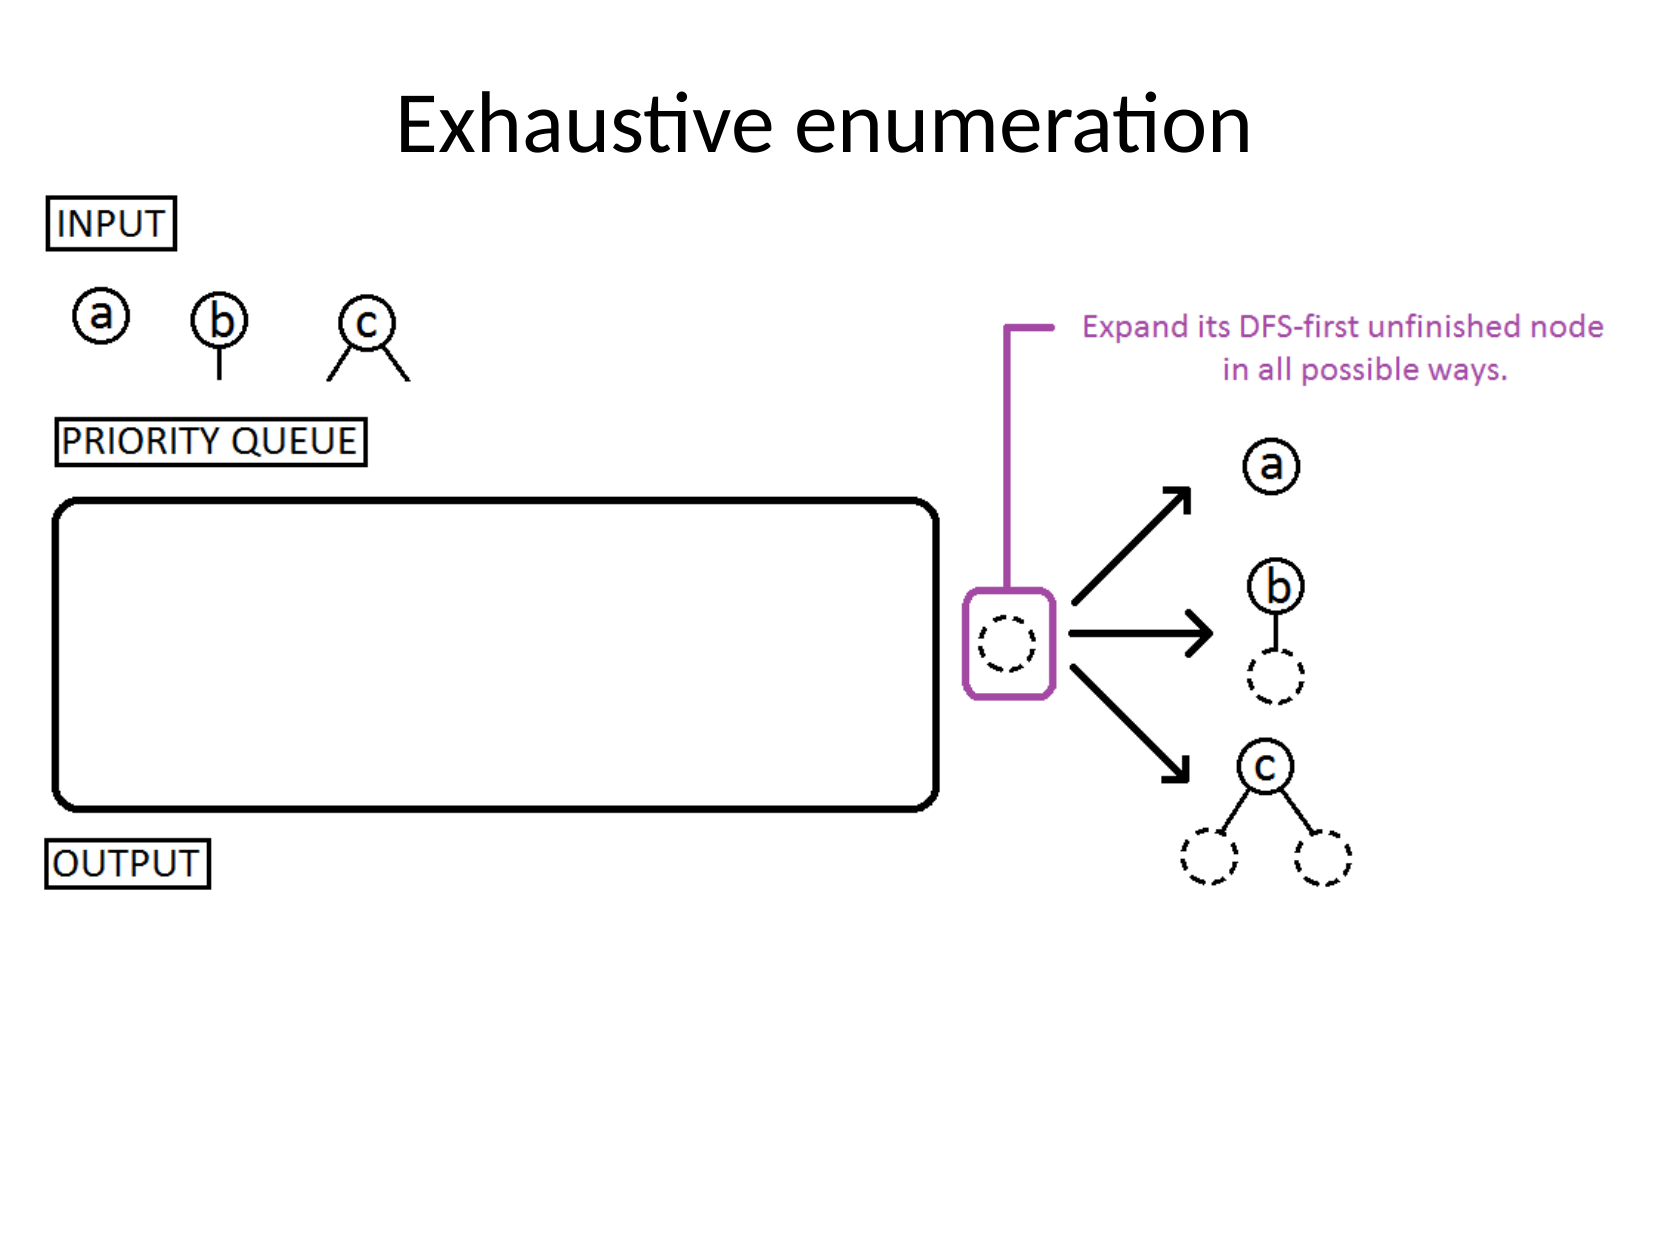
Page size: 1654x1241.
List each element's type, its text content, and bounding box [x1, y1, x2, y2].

title Exhaustive enumeration [45, 57, 1606, 203]
picture [9, 169, 1654, 1085]
